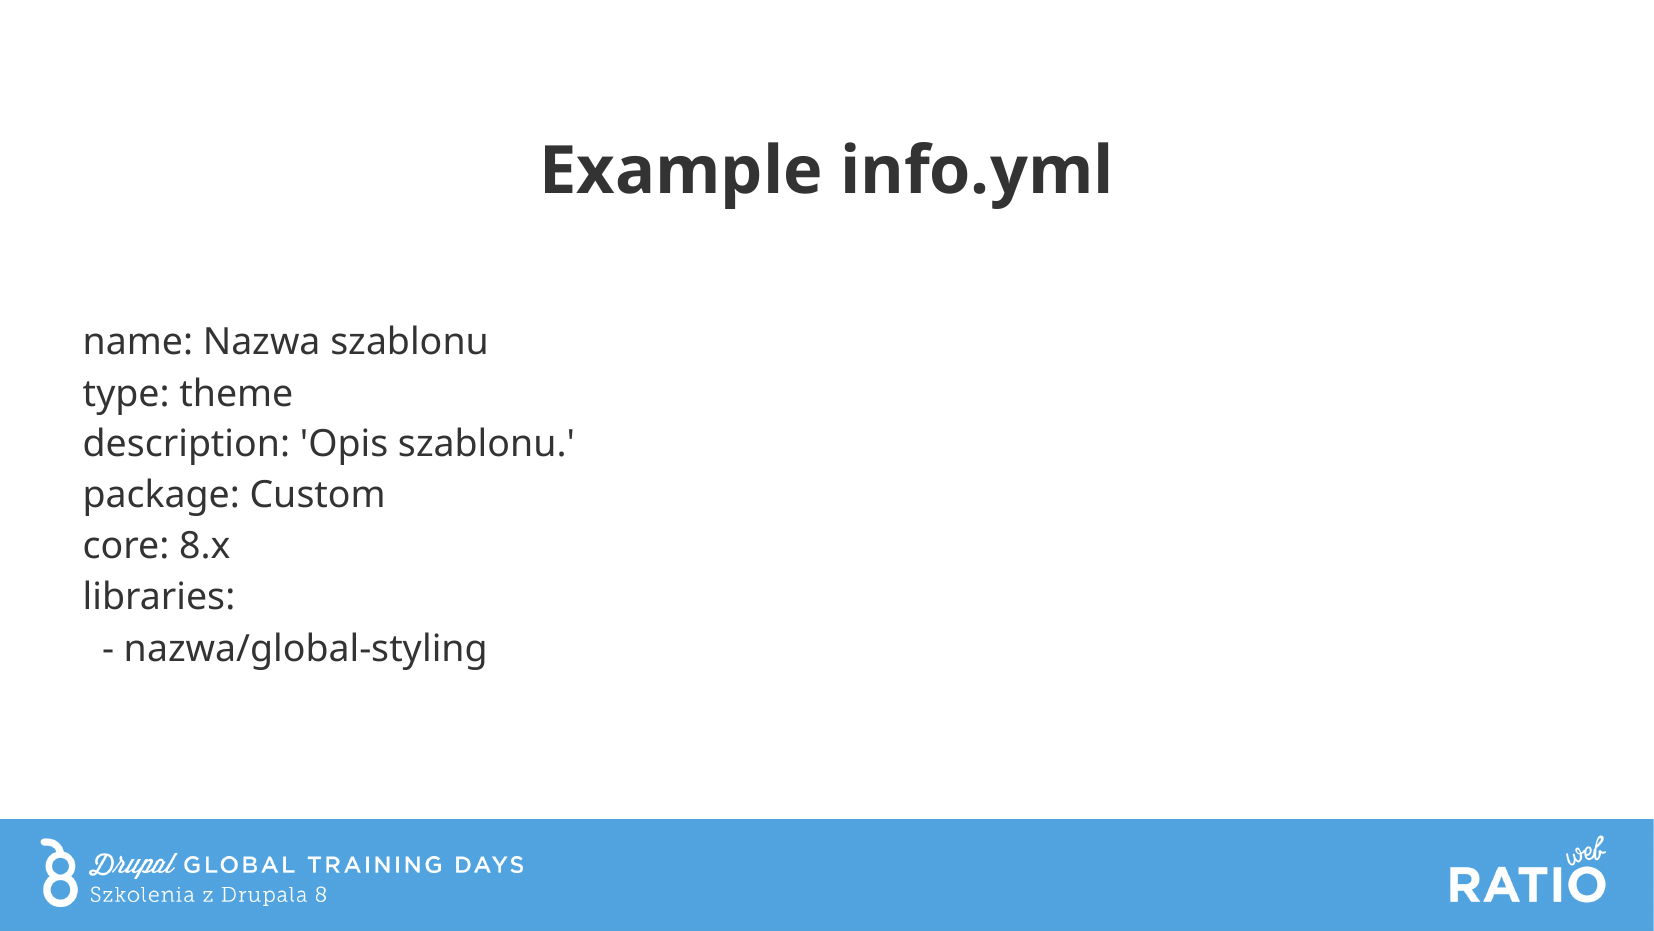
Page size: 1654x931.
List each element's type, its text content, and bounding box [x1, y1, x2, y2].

subtitle Example info.yml name: Nazwa szablonu type: theme description: 'Opis szablonu.' package: Custom core: 8.x libraries: - nazwa/global-styling [82, 37, 1571, 758]
picture [0, 0, 1654, 931]
